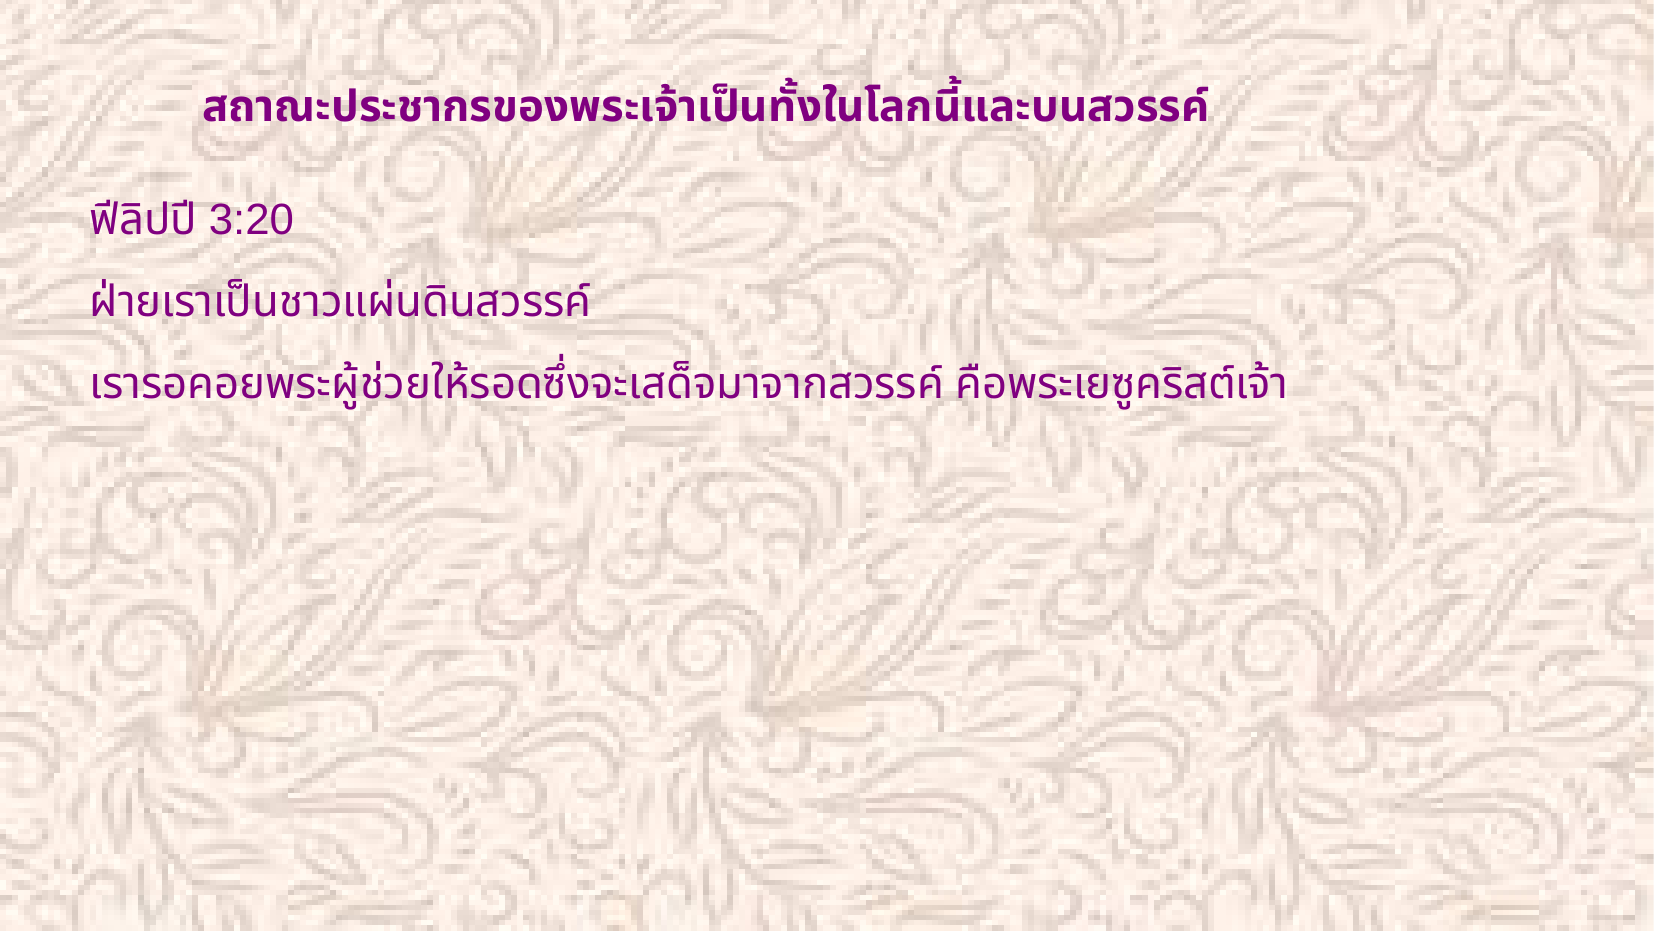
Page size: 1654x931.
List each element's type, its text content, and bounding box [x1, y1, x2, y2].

text_box สถาณะประชากรของพระเจ้าเป็นทั้งในโลกนี้และบนสวรรค์ [187, 75, 1501, 161]
text_box ฟีลิปปี 3:20 ฝ่ายเราเป็นชาวแผ่นดินสวรรค์ เรารอคอยพระผู้ช่วยให้รอดซึ่งจะเสด็จมาจากสวรรค์ คือพระเยซูคริสต์เจ้า [75, 187, 1576, 676]
picture [0, 0, 1654, 931]
